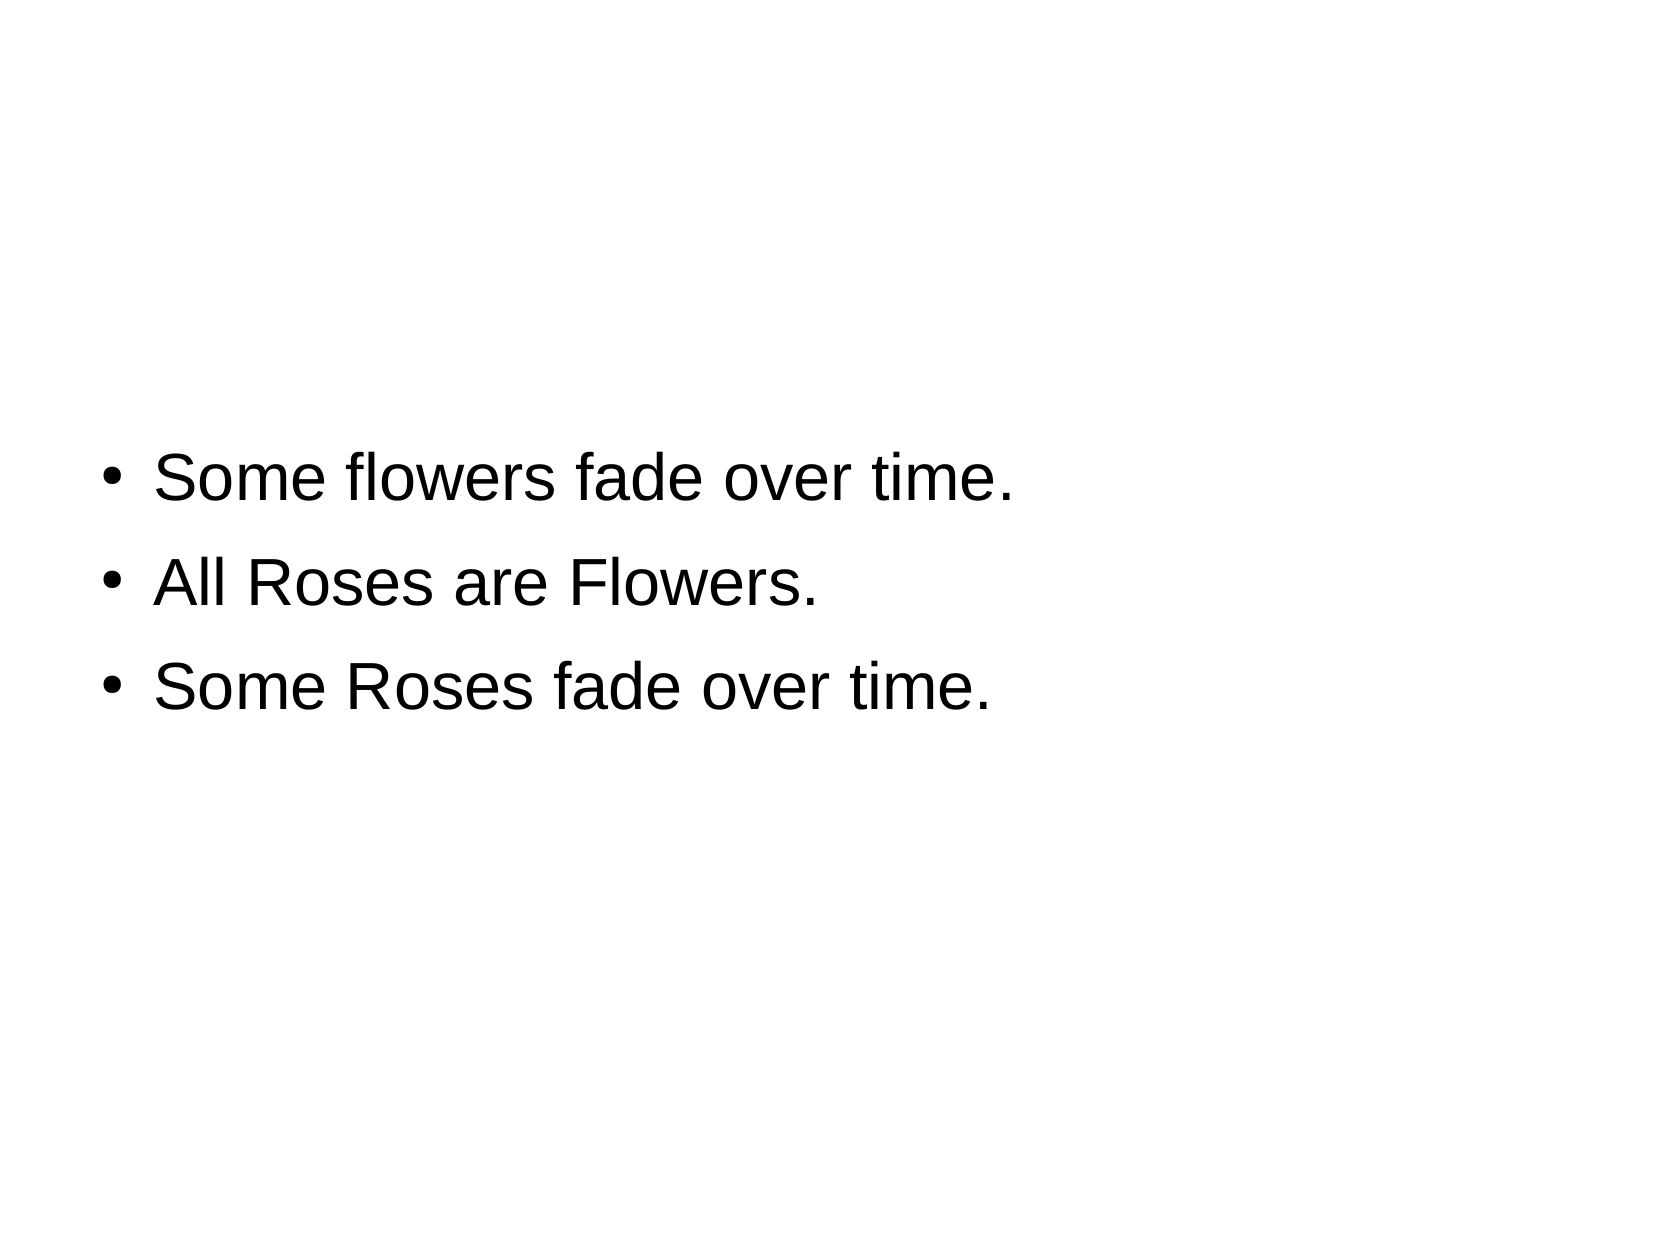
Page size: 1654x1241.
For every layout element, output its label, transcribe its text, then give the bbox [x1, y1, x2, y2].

list Some flowers fade over time. All Roses are Flowers. Some Roses fade over time. [82, 440, 1571, 766]
